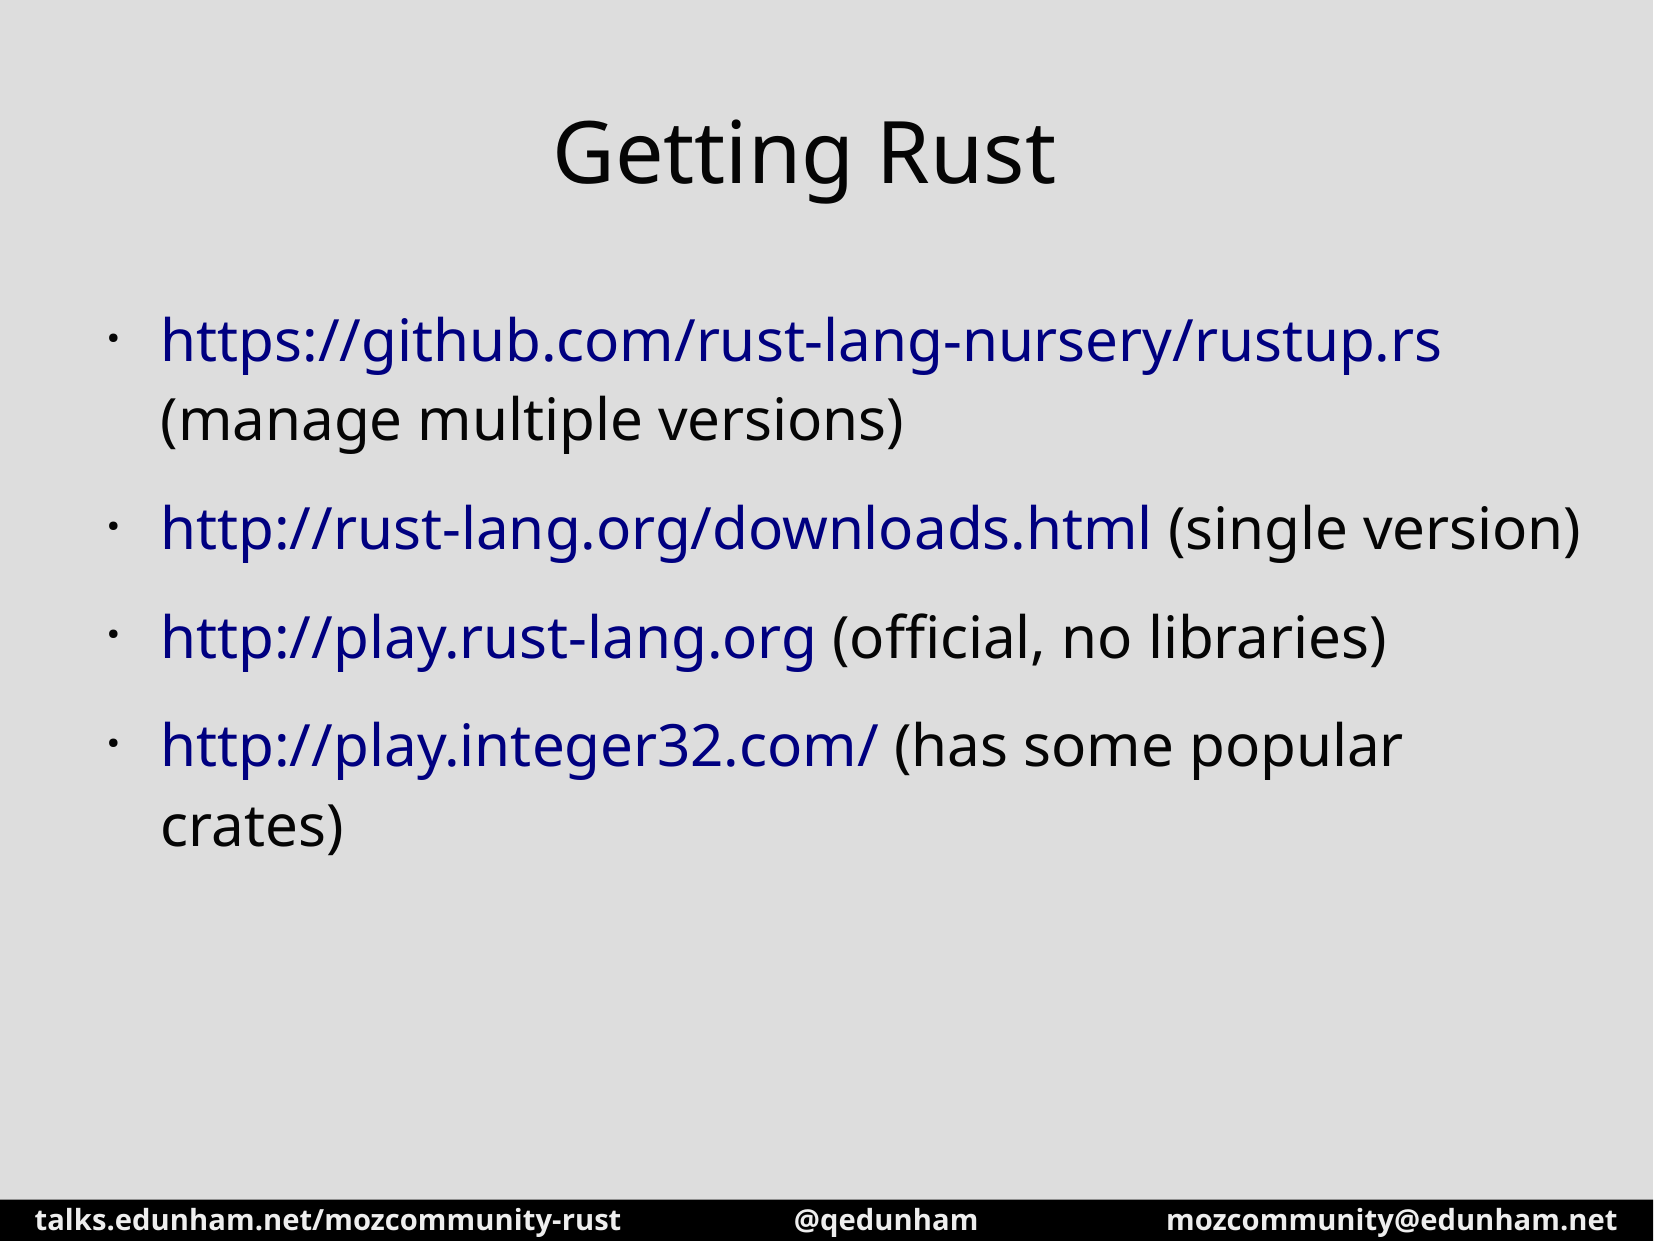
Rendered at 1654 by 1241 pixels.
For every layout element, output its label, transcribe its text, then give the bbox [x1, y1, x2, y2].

list https://github.com/rust-lang-nursery/rustup.rs (manage multiple versions) http://rust-lang.org/downloads.html (single version) http://play.rust-lang.org (official, no libraries) http://play.integer32.com/ (has some popular crates) [90, 299, 1594, 1019]
title Getting Rust [15, 47, 1594, 253]
